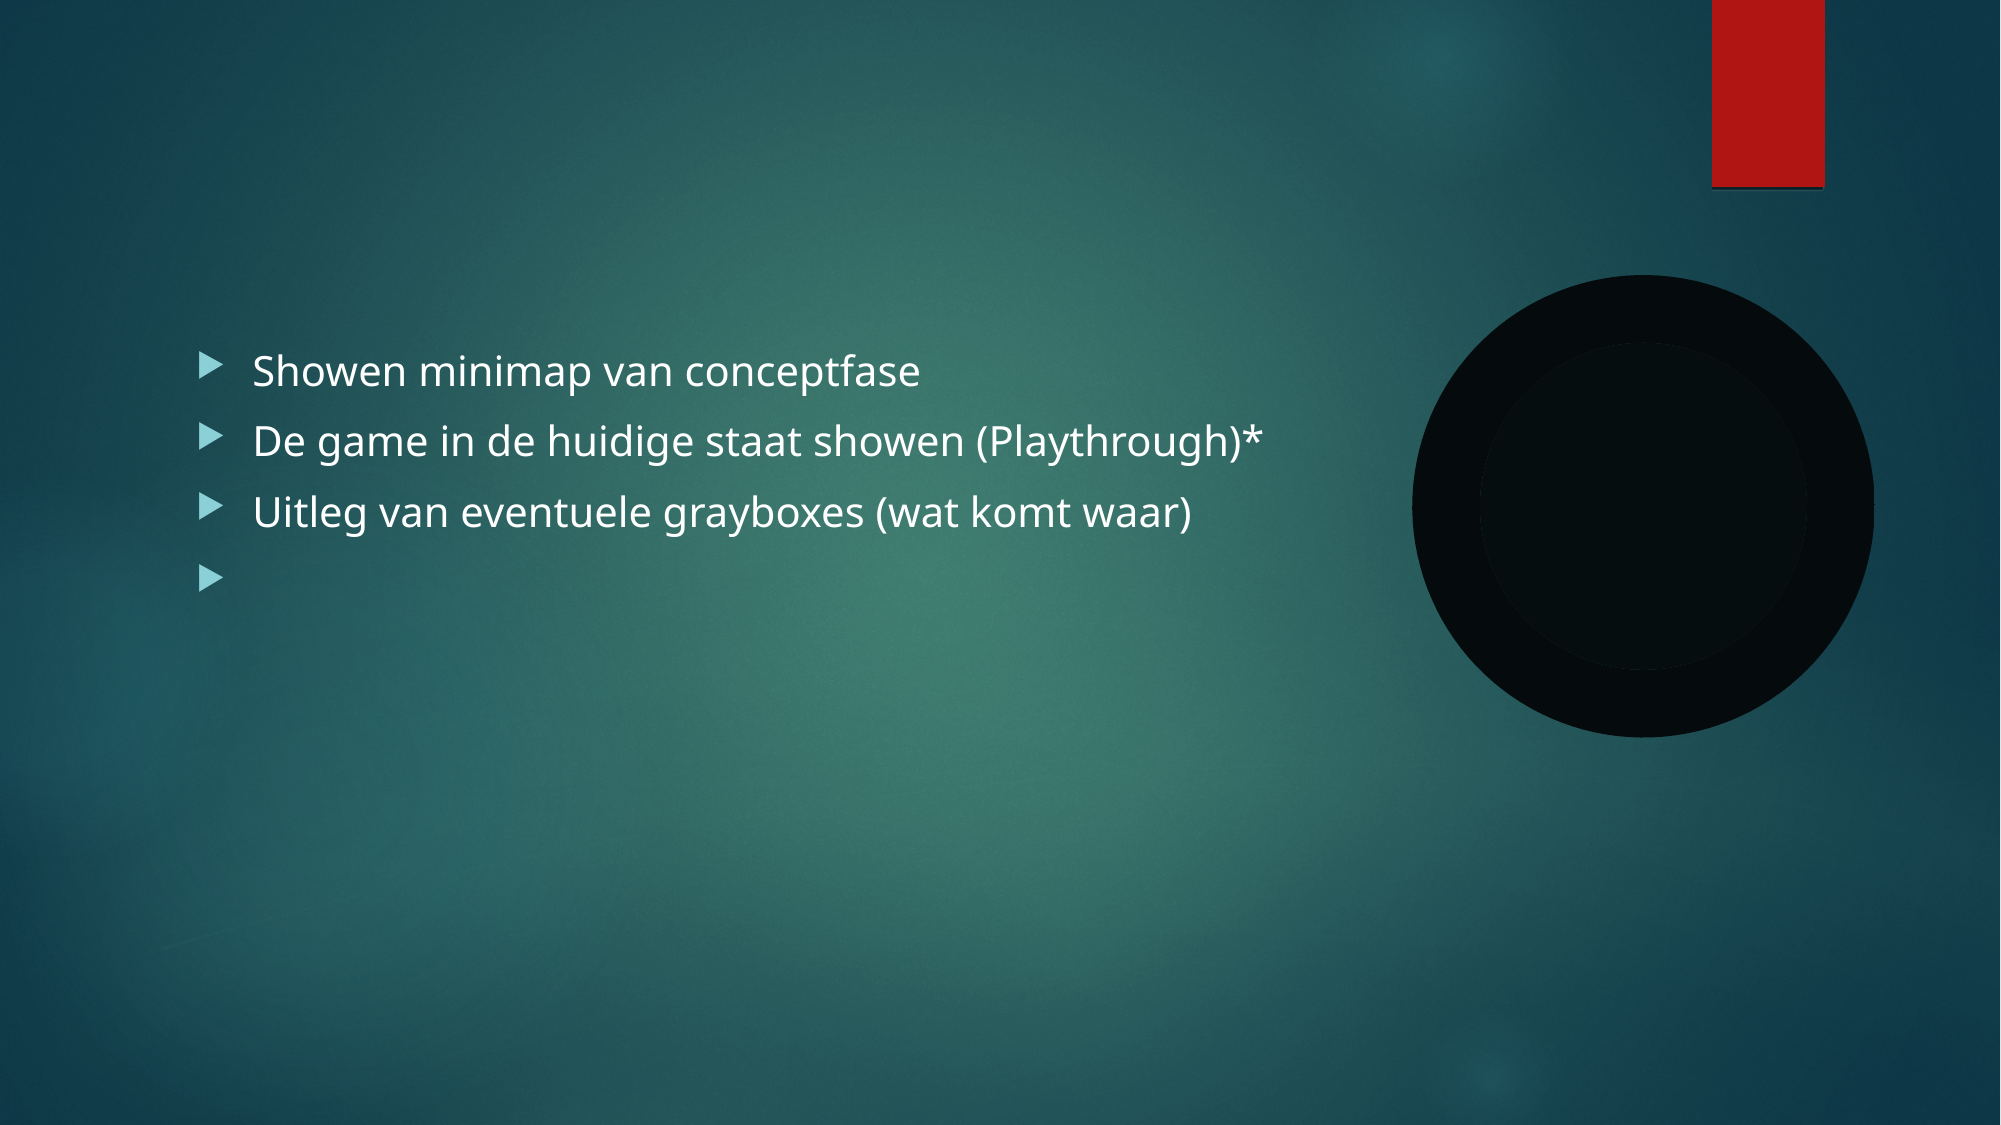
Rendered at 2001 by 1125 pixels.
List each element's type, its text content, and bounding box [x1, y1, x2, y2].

list Showen minimap van conceptfase De game in de huidige staat showen (Playthrough)* Uitleg van eventuele grayboxes (wat komt waar) [181, 336, 1649, 1026]
